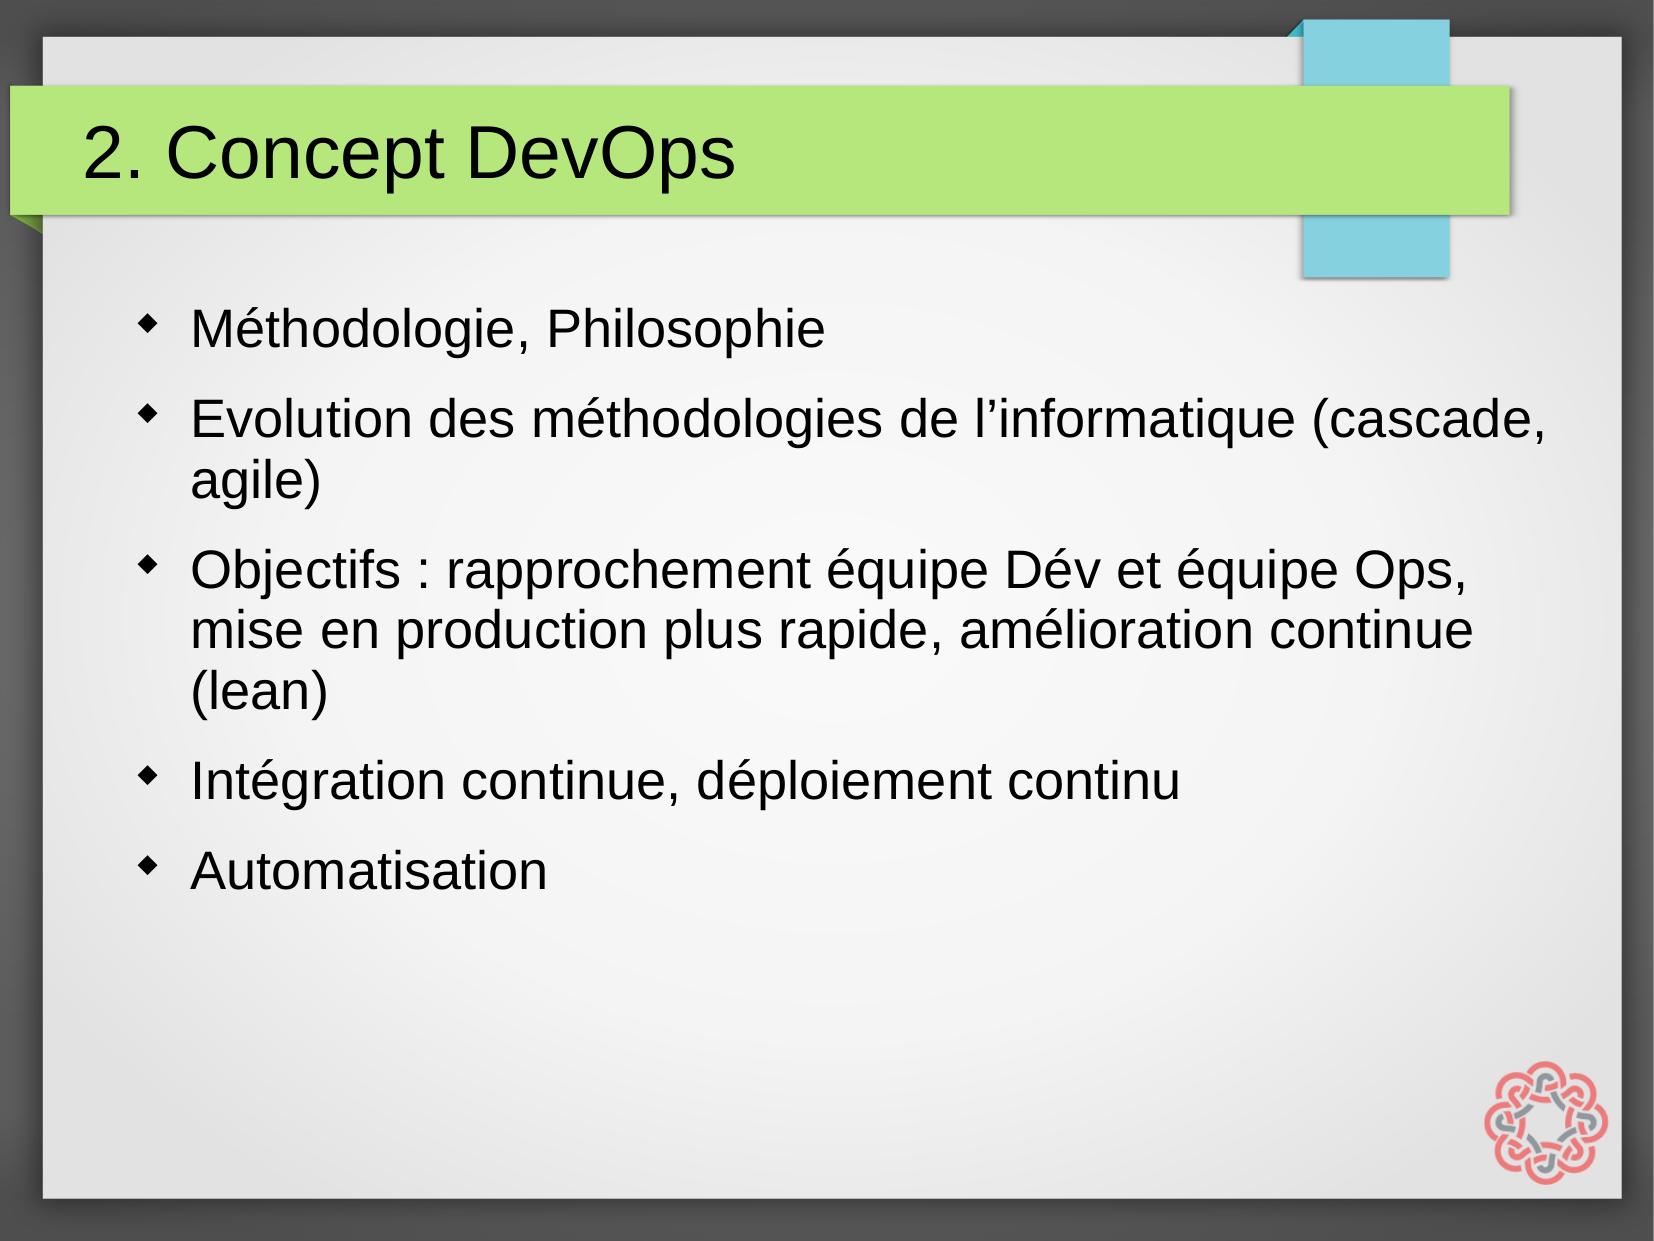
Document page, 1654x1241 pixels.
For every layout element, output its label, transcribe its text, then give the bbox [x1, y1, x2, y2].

list Méthodologie, Philosophie Evolution des méthodologies de l’informatique (cascade, agile) Objectifs : rapprochement équipe Dév et équipe Ops, mise en production plus rapide, amélioration continue (lean) Intégration continue, déploiement continu Automatisation [82, 295, 1571, 1015]
picture [0, 0, 1654, 1241]
title 2. Concept DevOps [82, 94, 1263, 213]
